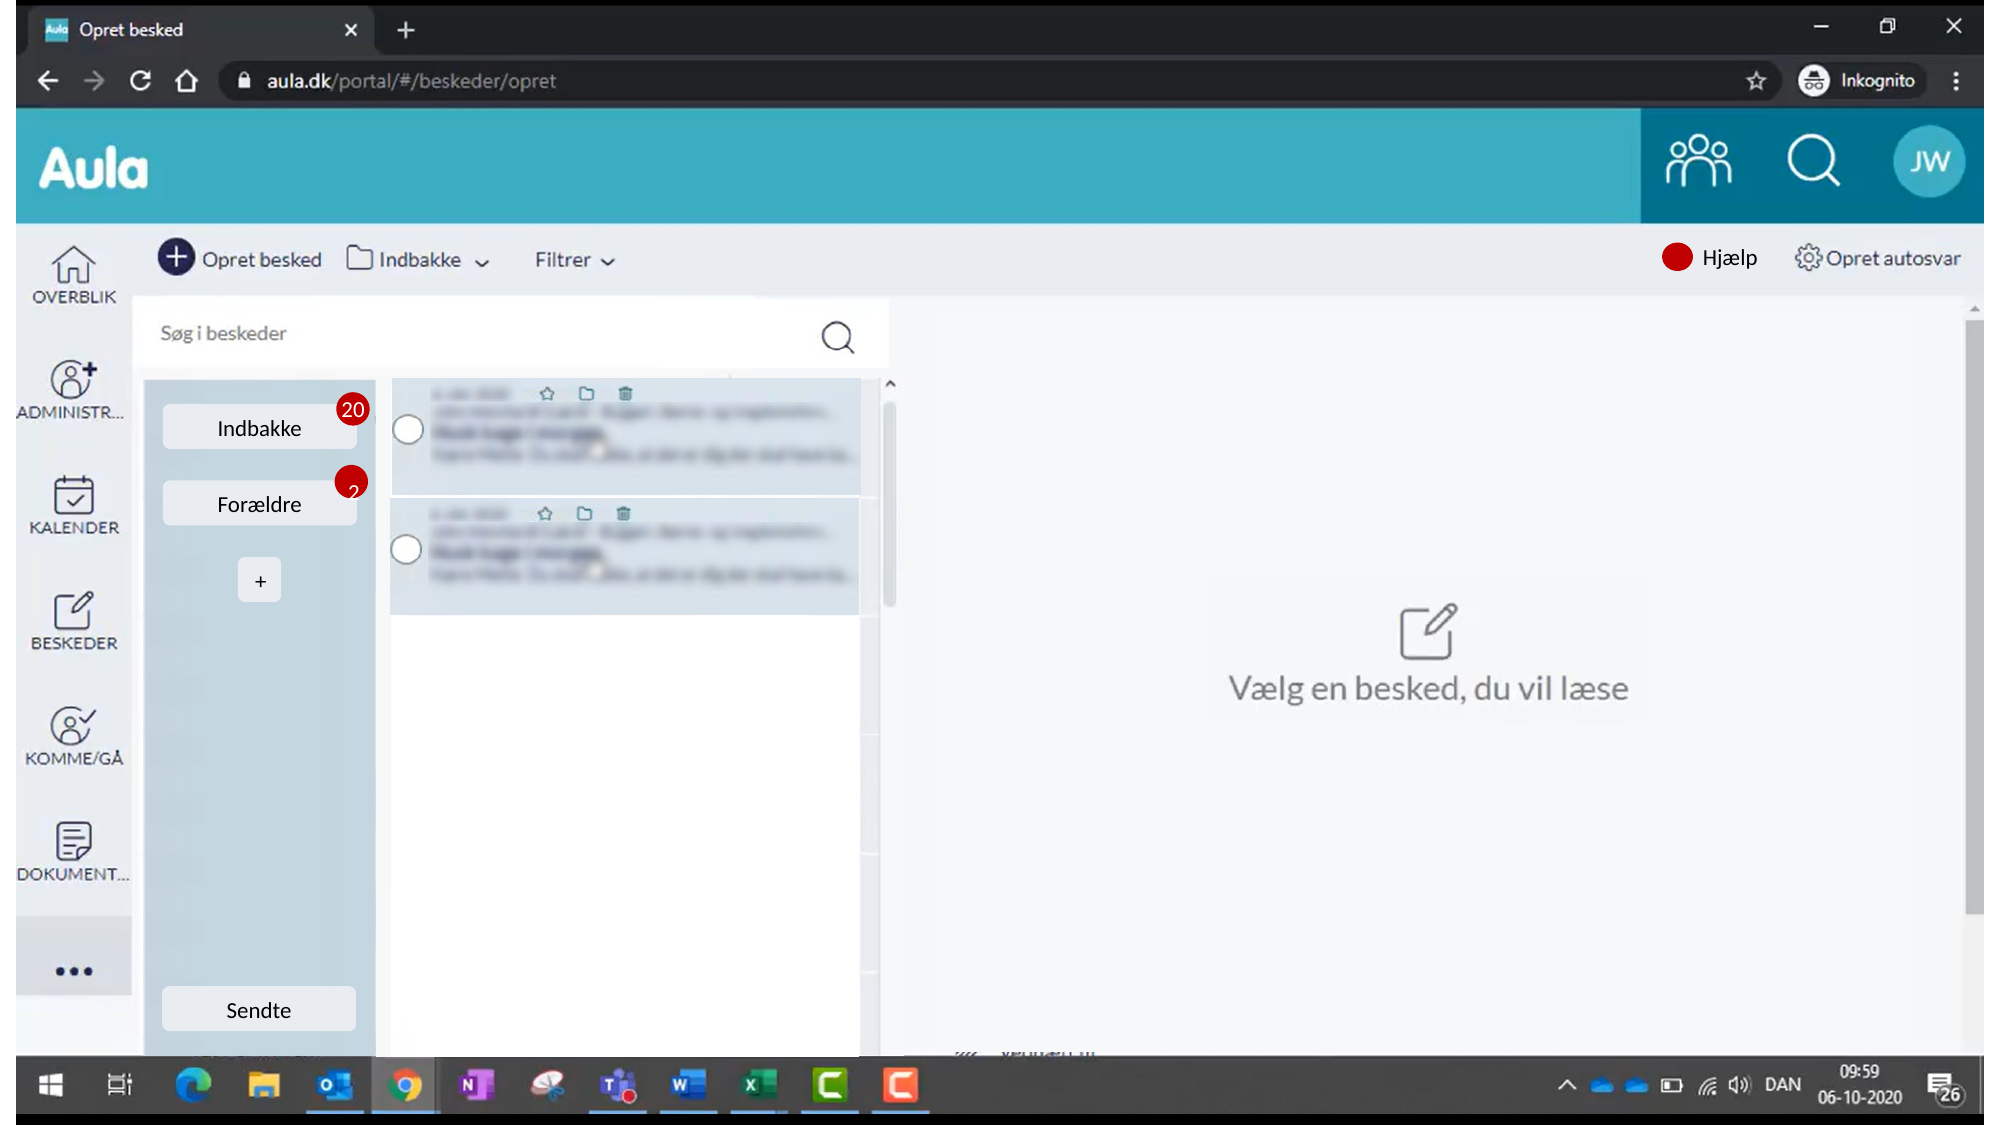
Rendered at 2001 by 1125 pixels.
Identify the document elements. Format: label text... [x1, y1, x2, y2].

picture [16, 0, 1984, 1125]
text_box Indbakke [162, 403, 357, 449]
text_box 20 [326, 387, 392, 431]
text_box 2 [334, 464, 368, 499]
picture [1893, 126, 1965, 197]
picture [1785, 128, 1840, 186]
text_box Sendte [162, 986, 357, 1032]
text_box Forældre [162, 480, 357, 526]
text_box Hjælp [1687, 235, 1774, 279]
text_box + [237, 556, 282, 602]
text_box [1662, 242, 1687, 271]
picture [1666, 131, 1732, 191]
